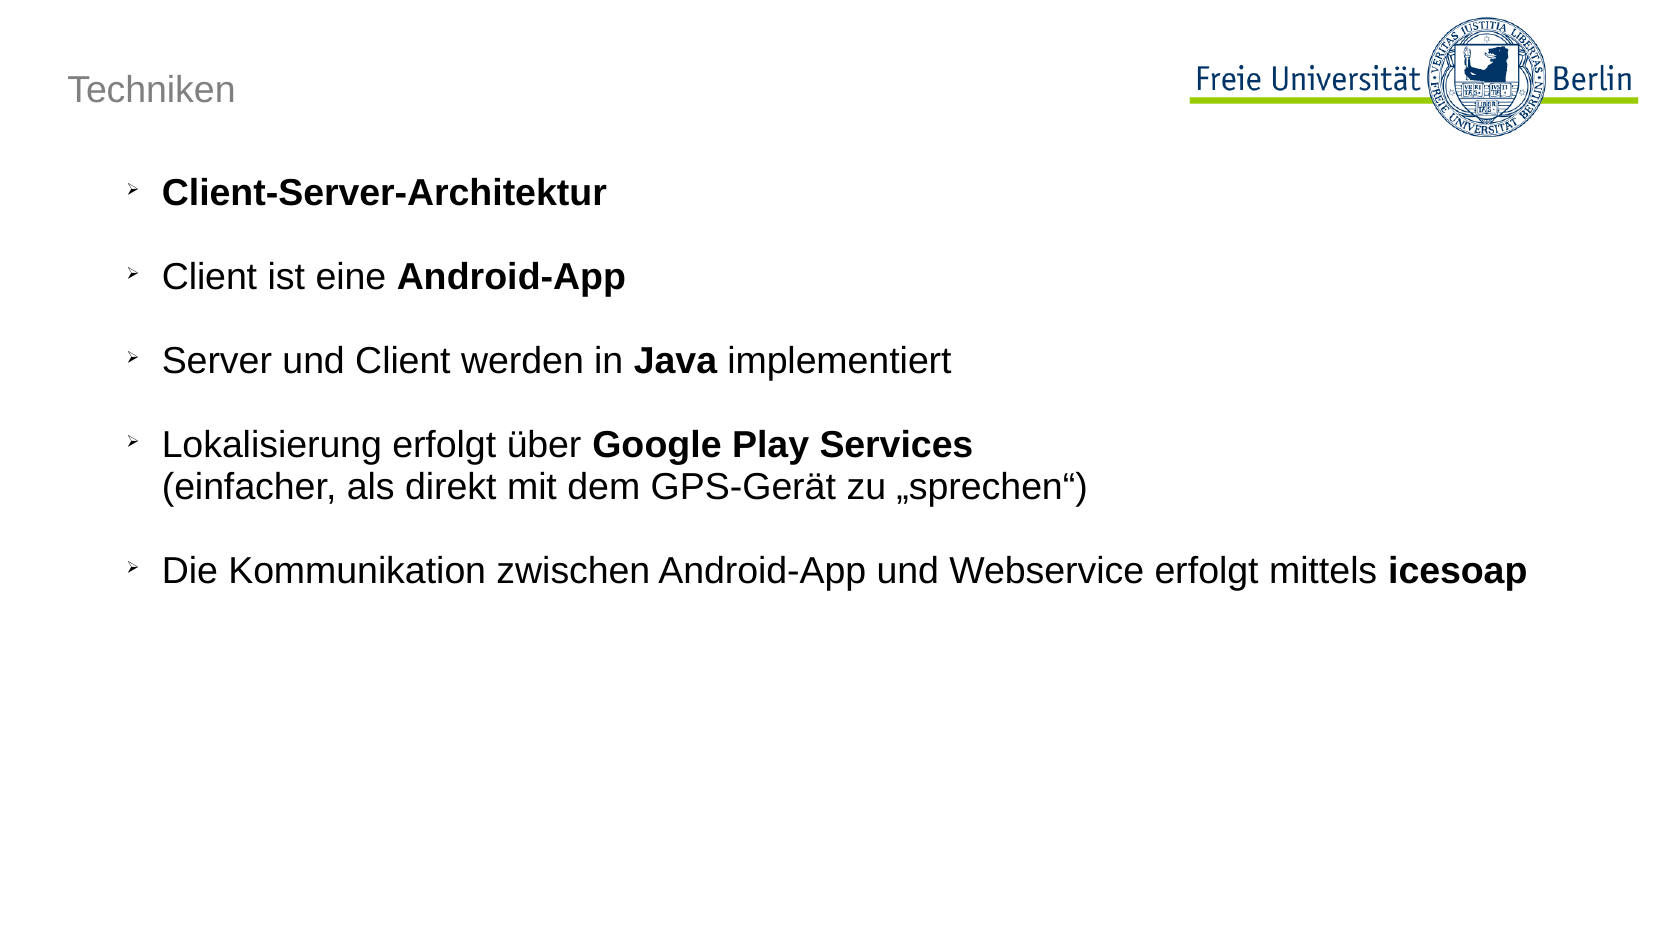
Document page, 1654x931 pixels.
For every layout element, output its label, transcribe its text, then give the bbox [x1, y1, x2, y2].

text_box Techniken [52, 61, 251, 119]
text_box Client-Server-Architektur Client ist eine Android-App Server und Client werden in Java implementiert Lokalisierung erfolgt über Google Play Services (einfacher, als direkt mit dem GPS-Gerät zu „sprechen“) Die Kommunikation zwischen Android-App und Webservice erfolgt mittels icesoap [111, 163, 1542, 599]
picture [1185, 11, 1642, 142]
